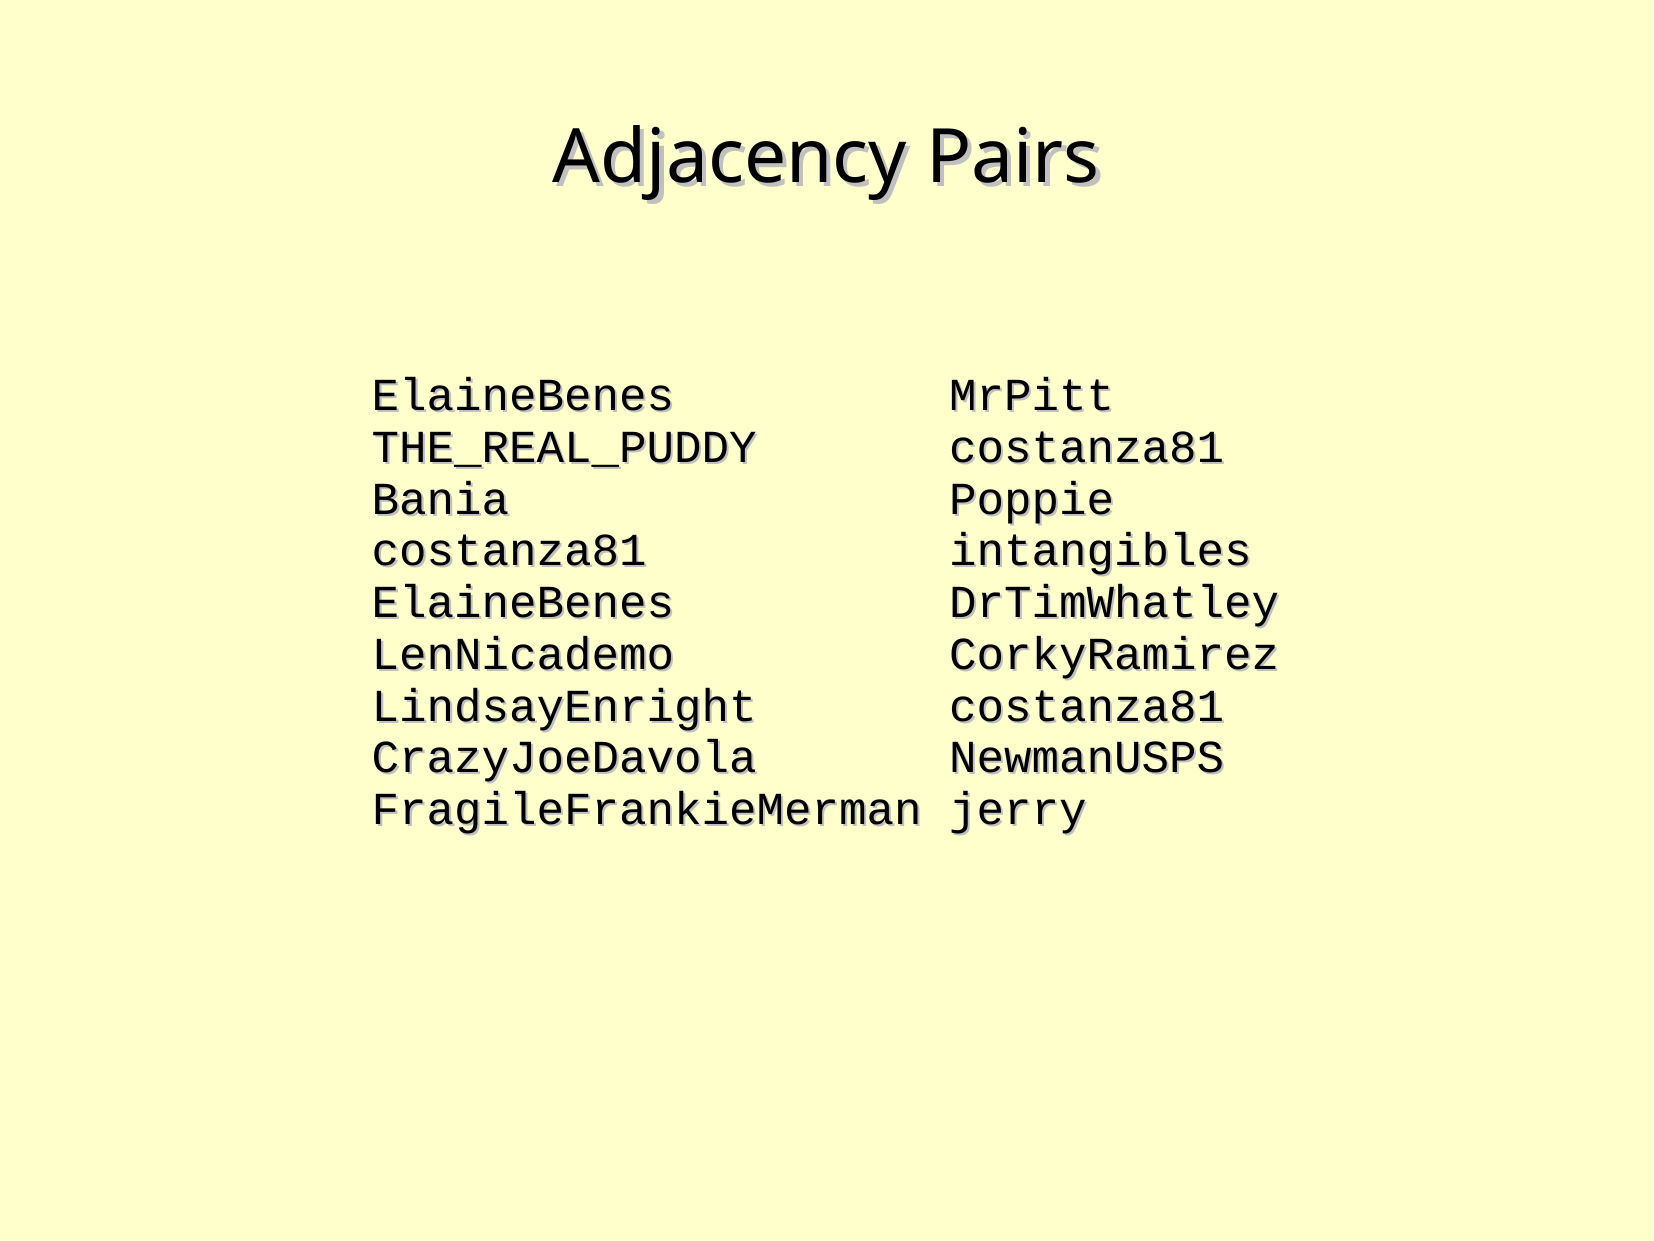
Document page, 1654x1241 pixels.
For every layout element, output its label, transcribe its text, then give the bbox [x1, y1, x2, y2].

title Adjacency Pairs [82, 49, 1571, 257]
text_box ElaineBenes MrPitt THE_REAL_PUDDY costanza81 Bania Poppie costanza81 intangibles ElaineBenes DrTimWhatley LenNicademo CorkyRamirez LindsayEnright costanza81 CrazyJoeDavola NewmanUSPS FragileFrankieMerman jerry [356, 365, 1295, 849]
